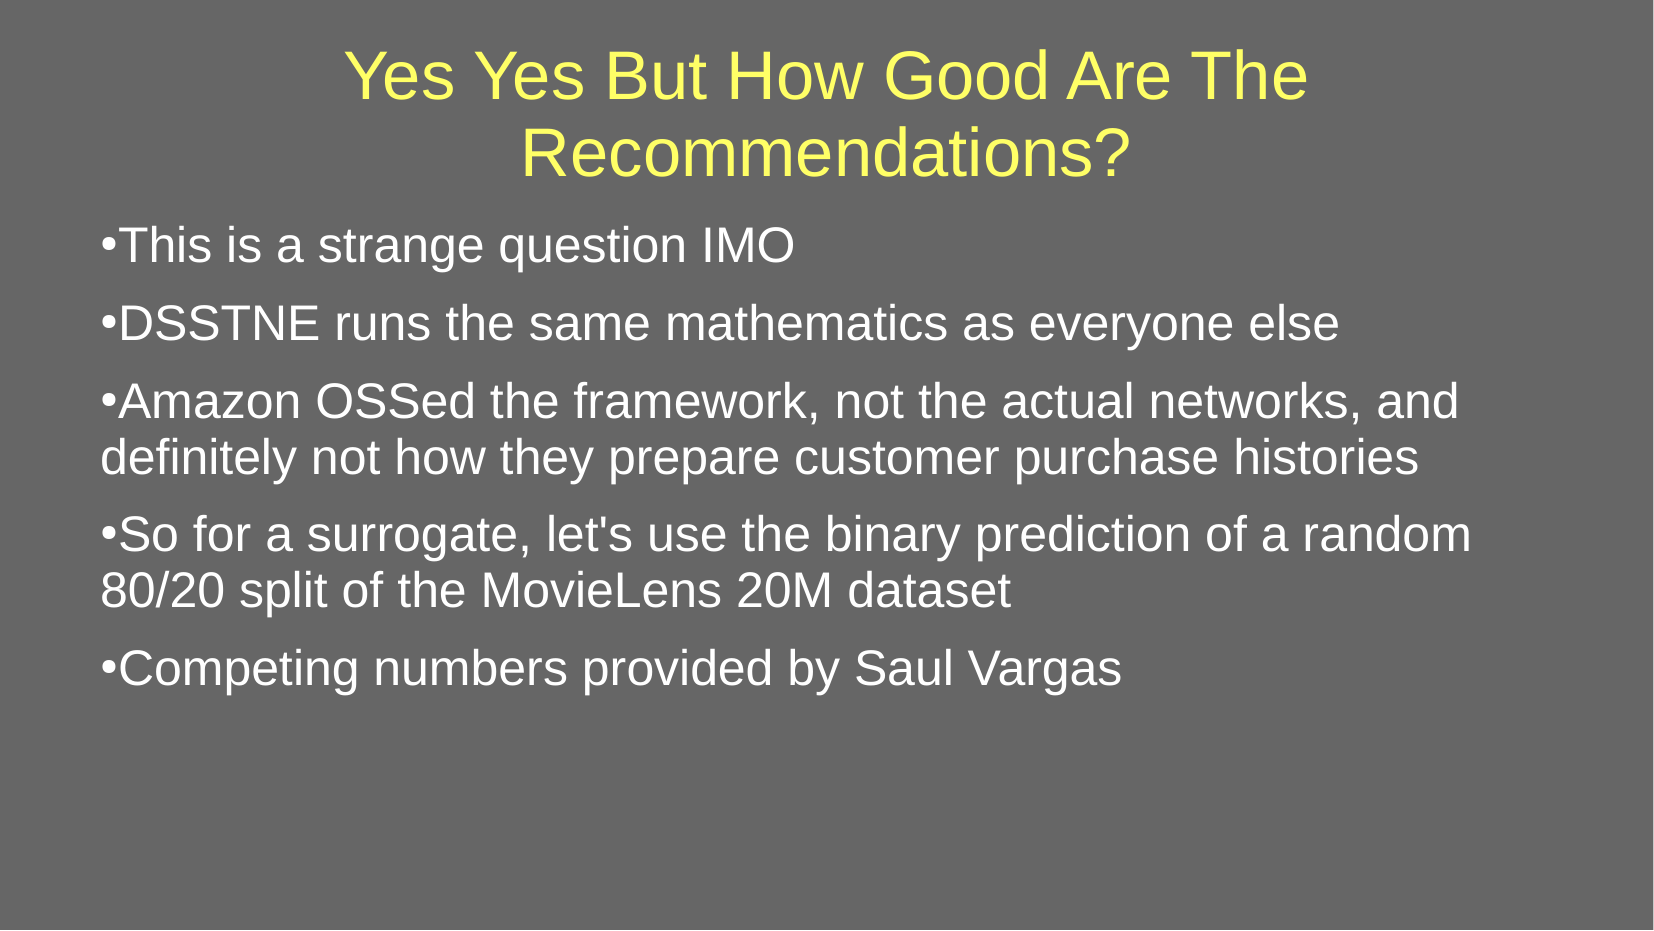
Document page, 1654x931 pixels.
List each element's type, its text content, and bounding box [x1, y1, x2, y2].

title Yes Yes But How Good Are The Recommendations? [82, 36, 1571, 193]
list This is a strange question IMO DSSTNE runs the same mathematics as everyone else Amazon OSSed the framework, not the actual networks, and definitely not how they prepare customer purchase histories So for a surrogate, let's use the binary prediction of a random 80/20 split of the MovieLens 20M dataset Competing numbers provided by Saul Vargas [82, 217, 1571, 757]
